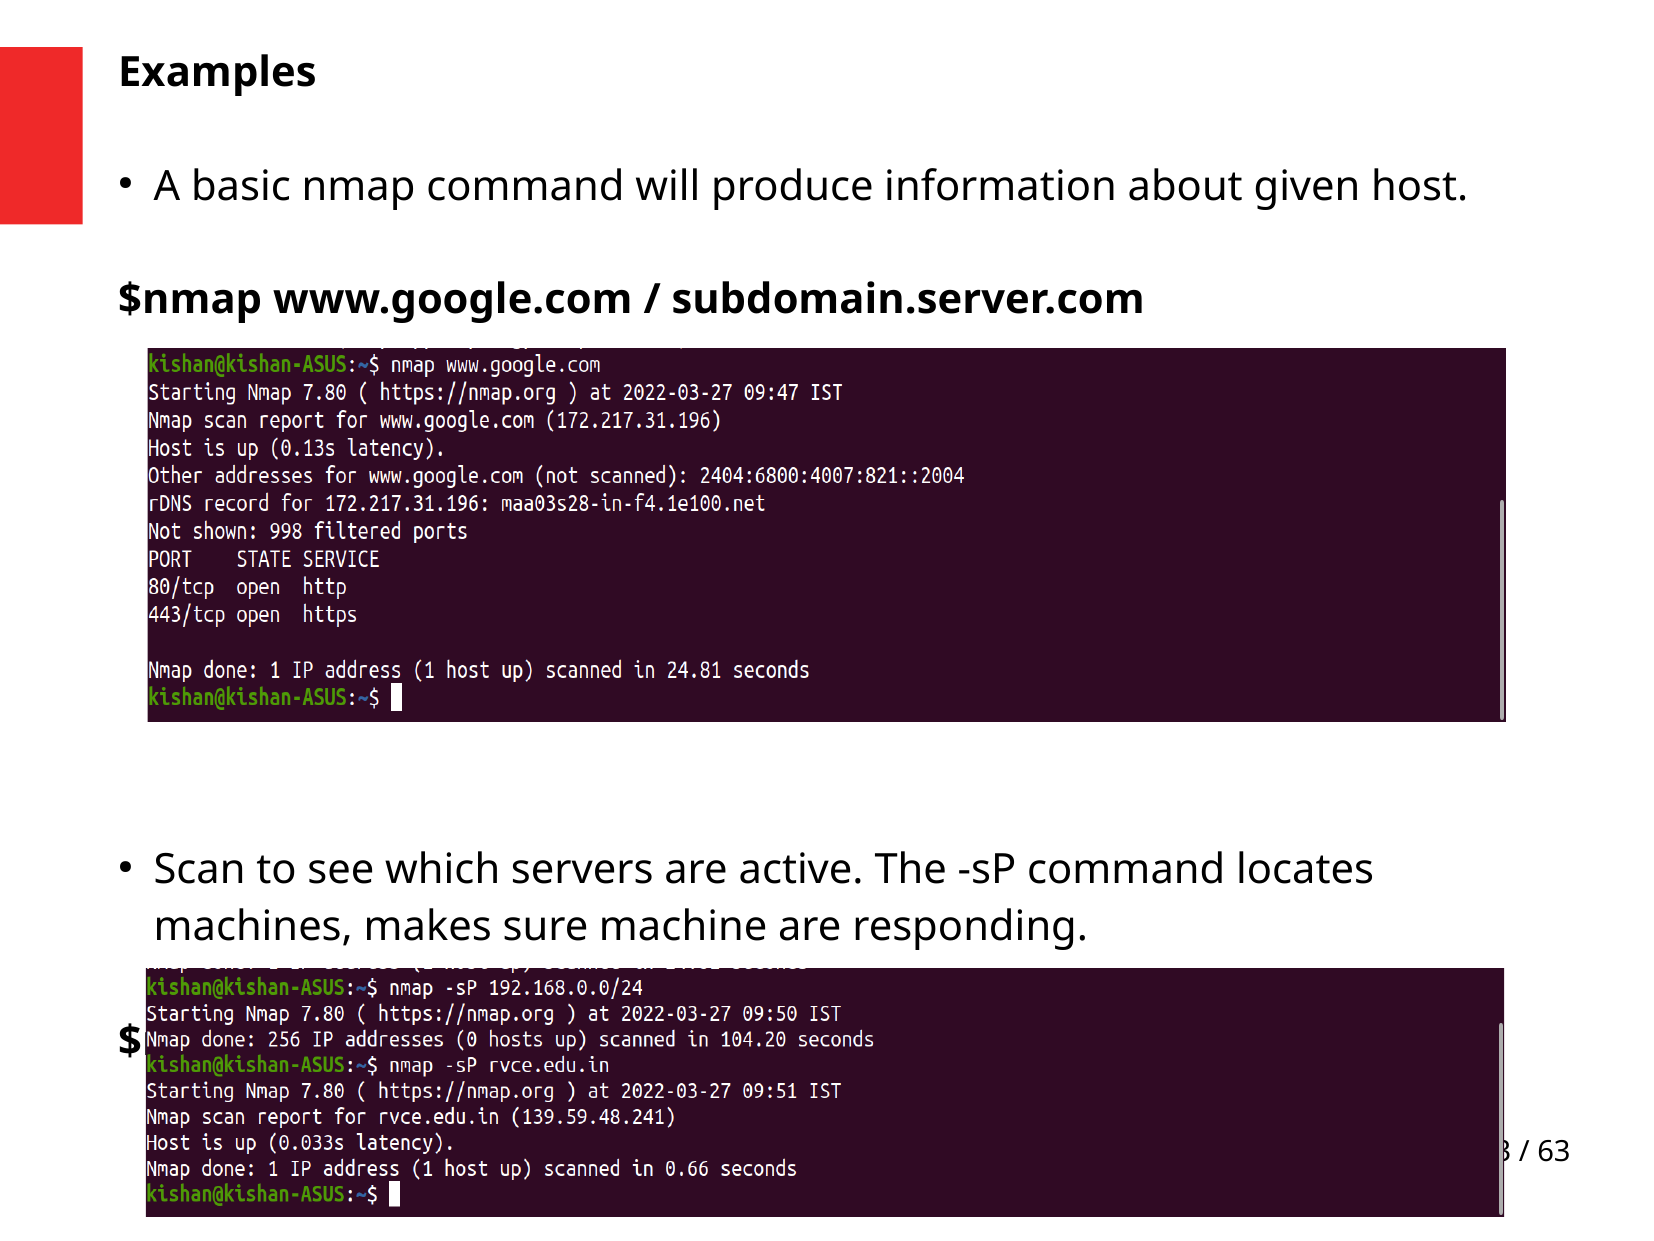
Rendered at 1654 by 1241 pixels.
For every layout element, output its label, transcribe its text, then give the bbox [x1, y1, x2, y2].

picture [147, 348, 1506, 722]
subtitle Examples A basic nmap command will produce information about given host. $nmap www.google.com / subdomain.server.com Scan to see which servers are active. The -sP command locates machines, makes sure machine are responding. $nmap -sP 192.168.0.0/24 / $nmap -sP rvce.edu.in [118, 41, 1536, 1109]
picture [145, 968, 1505, 1217]
